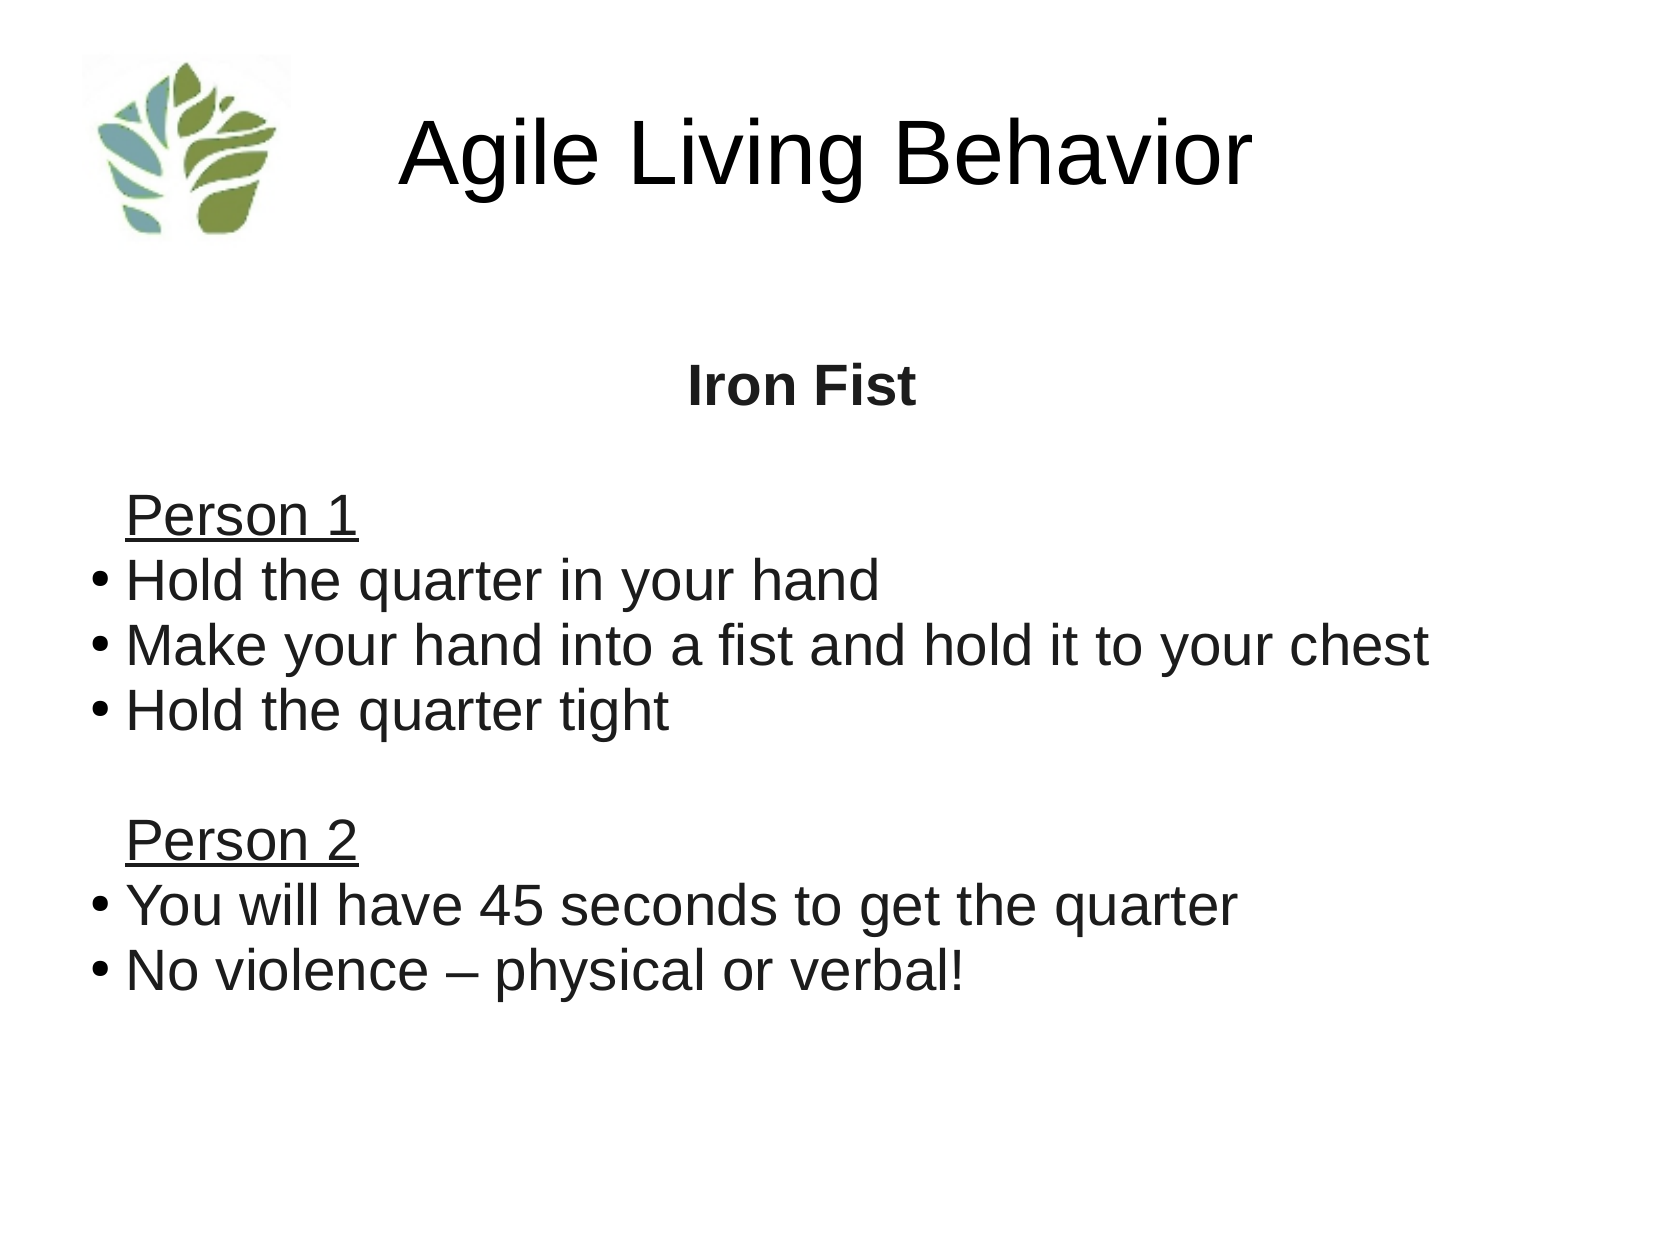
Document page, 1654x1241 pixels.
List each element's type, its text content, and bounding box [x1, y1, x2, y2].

title Agile Living Behavior [291, 49, 1571, 257]
text_box Iron Fist Person 1 Hold the quarter in your hand Make your hand into a fist and hold it to your chest Hold the quarter tight Person 2 You will have 45 seconds to get the quarter No violence – physical or verbal! [75, 345, 1531, 1075]
picture [82, 49, 291, 258]
